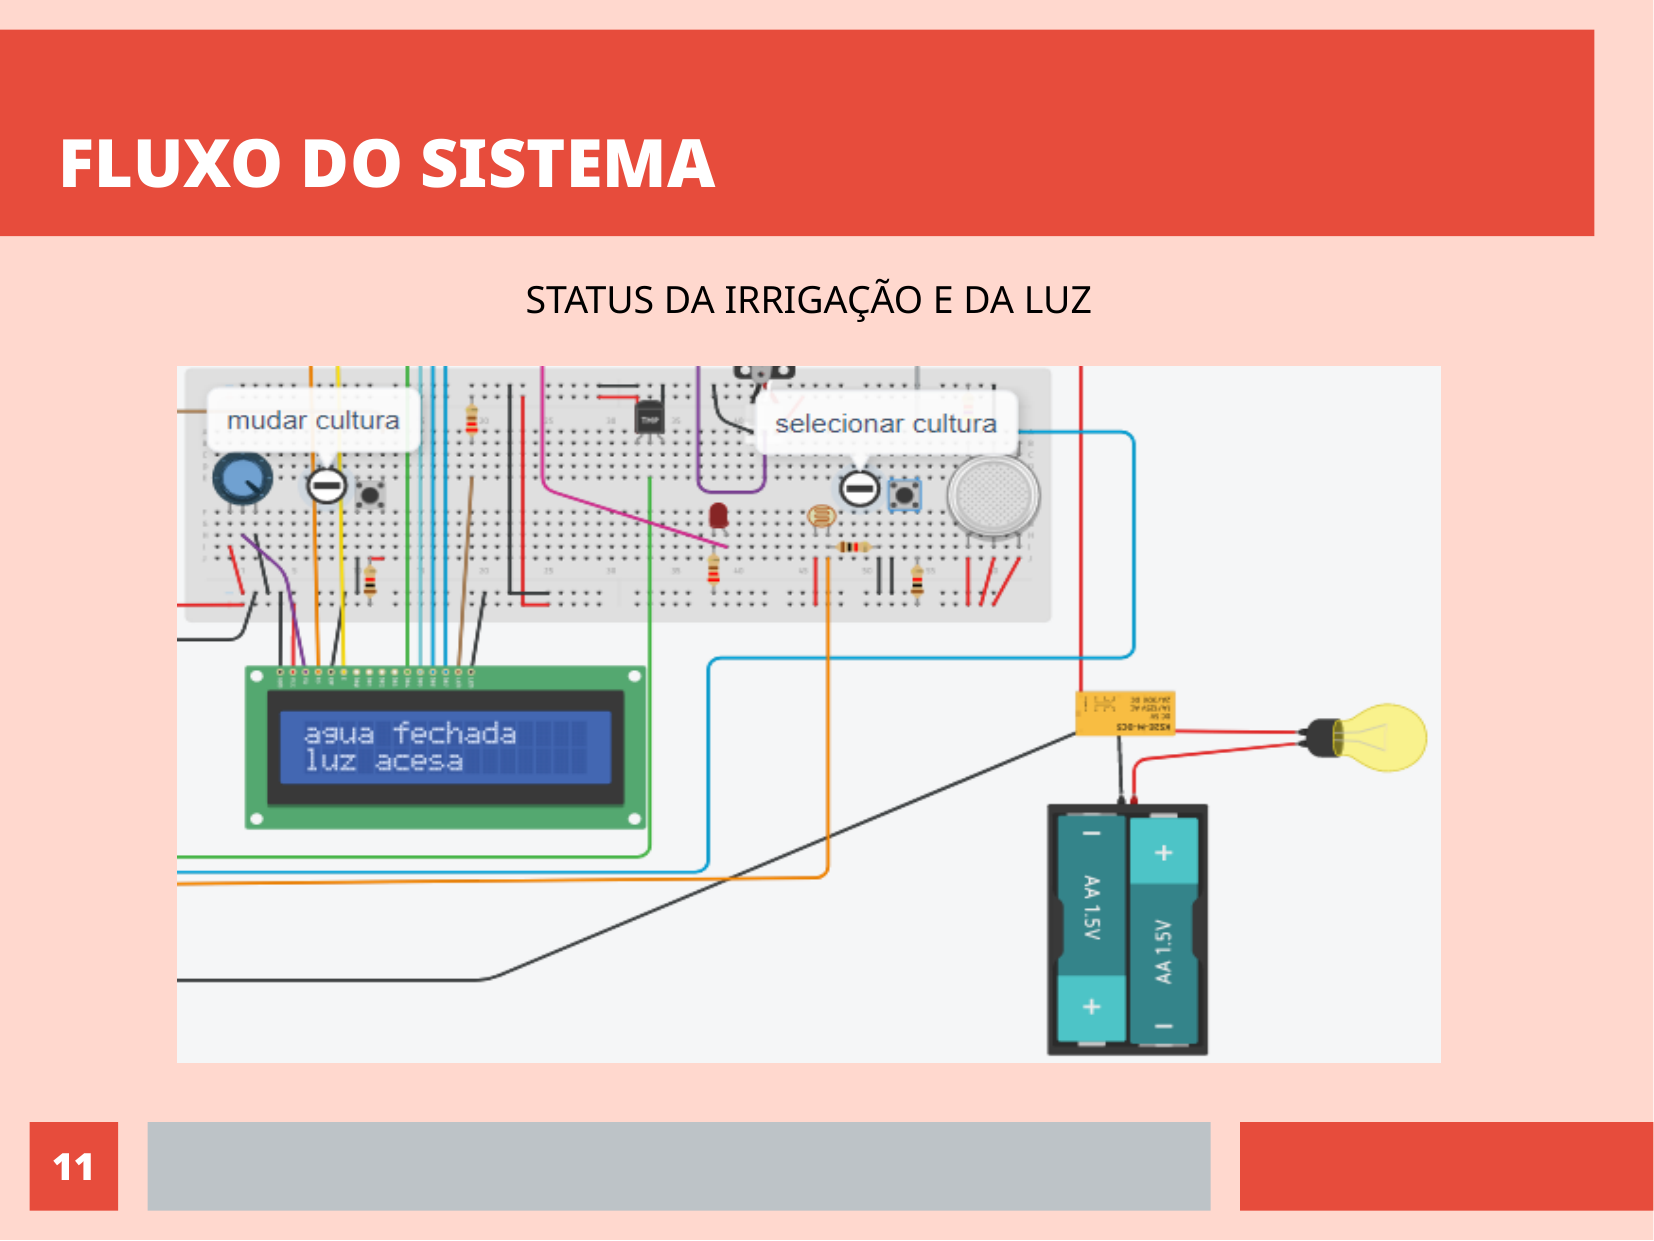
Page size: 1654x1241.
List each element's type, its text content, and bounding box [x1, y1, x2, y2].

picture [177, 366, 1441, 1063]
title FLUXO DO SISTEMA [59, 59, 1595, 207]
text_box STATUS DA IRRIGAÇÃO E DA LUZ [236, 265, 1382, 334]
